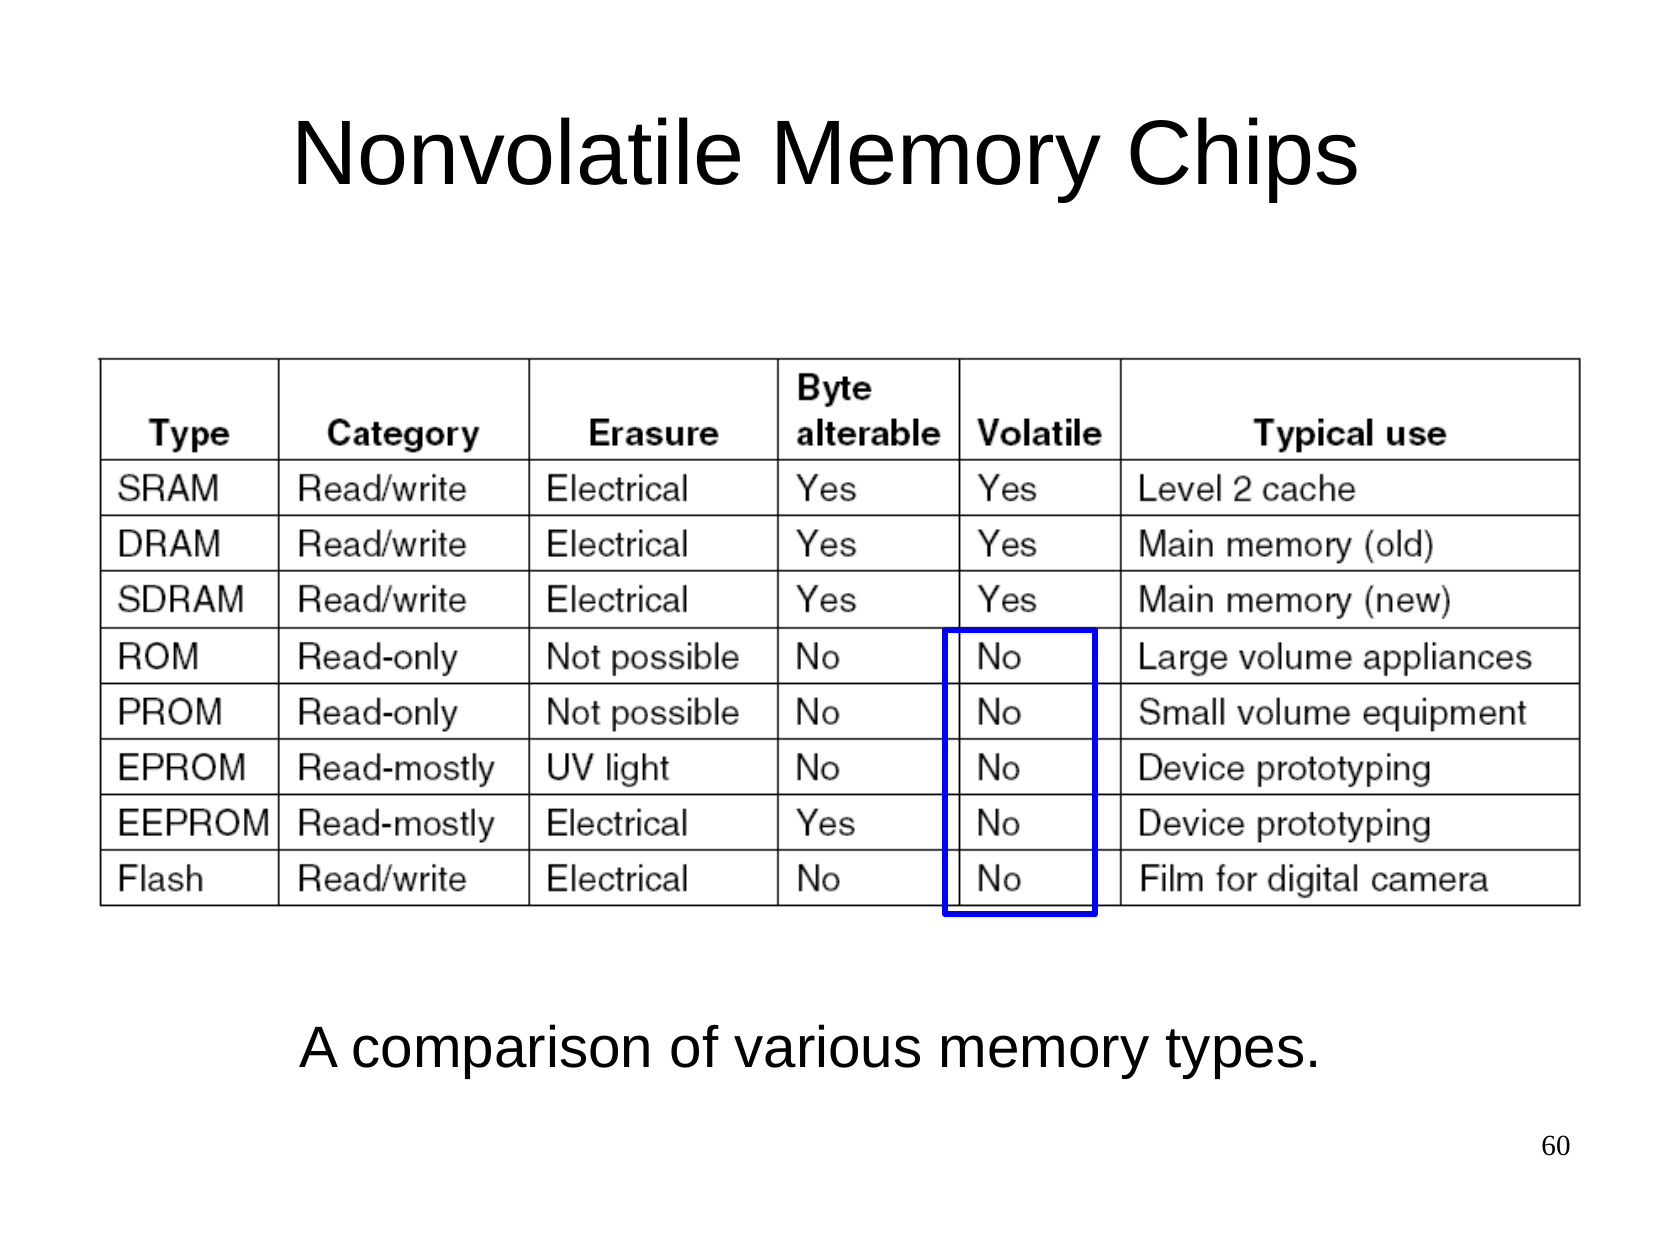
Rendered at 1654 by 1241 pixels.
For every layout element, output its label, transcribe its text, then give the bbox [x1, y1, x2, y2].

text_box A comparison of various memory types. [285, 1007, 1338, 1088]
picture [948, 633, 1092, 911]
title Nonvolatile Memory Chips [82, 49, 1571, 257]
picture [90, 350, 1591, 915]
